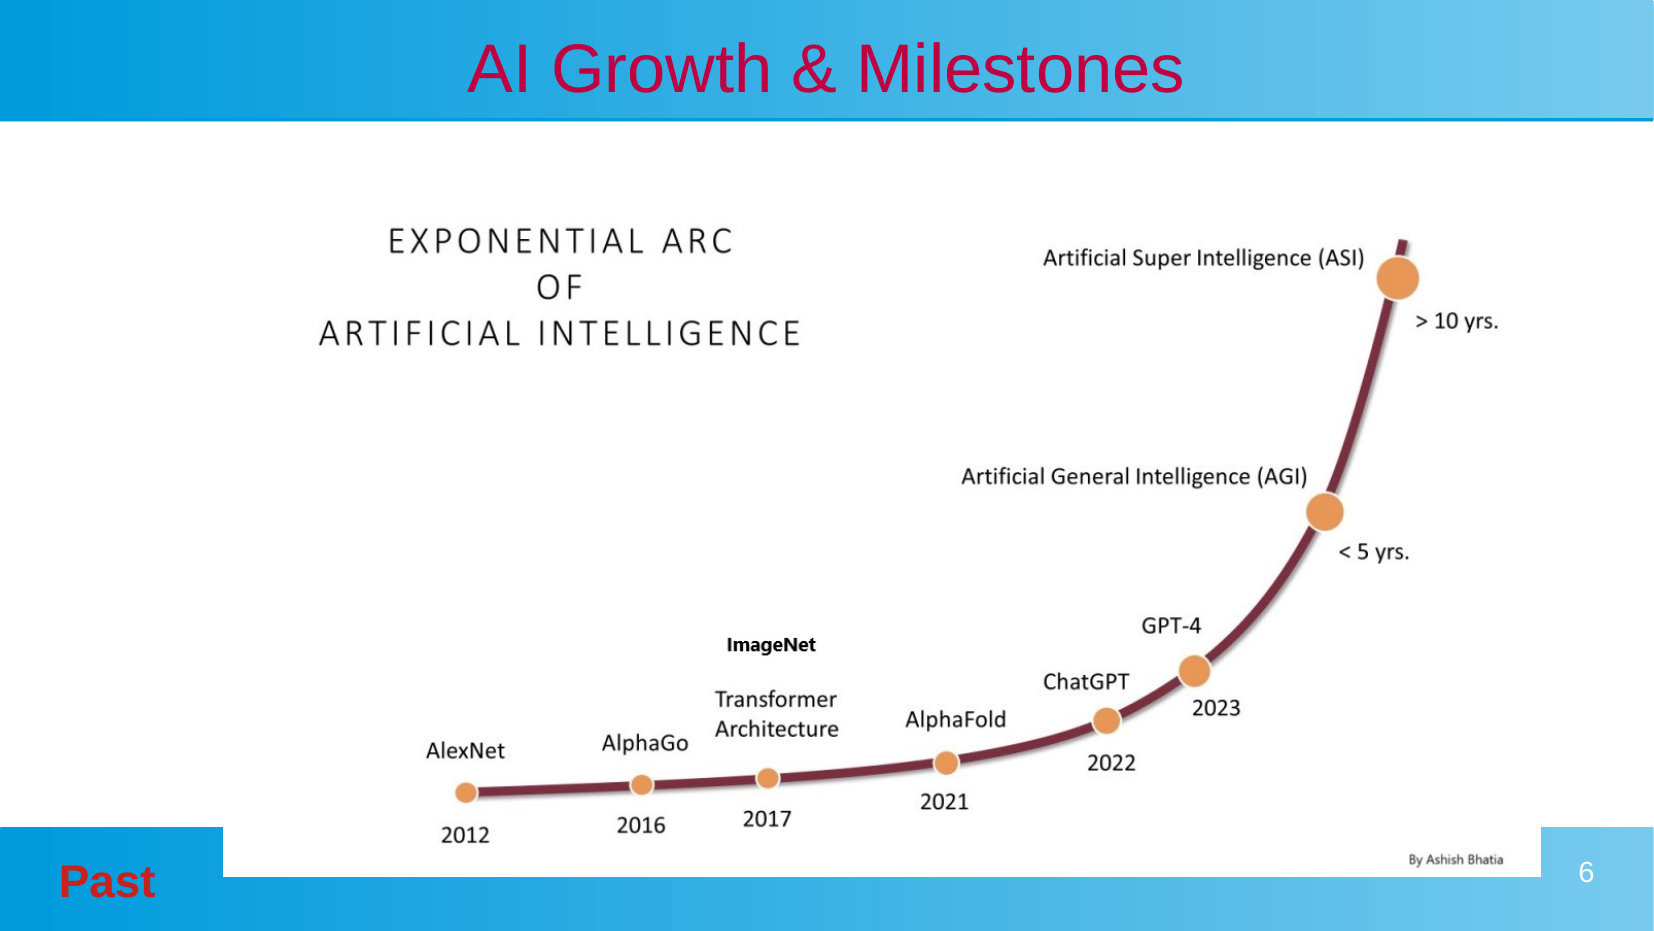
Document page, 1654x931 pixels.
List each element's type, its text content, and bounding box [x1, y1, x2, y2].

picture [223, 135, 1541, 877]
title AI Growth & Milestones [59, 29, 1595, 108]
